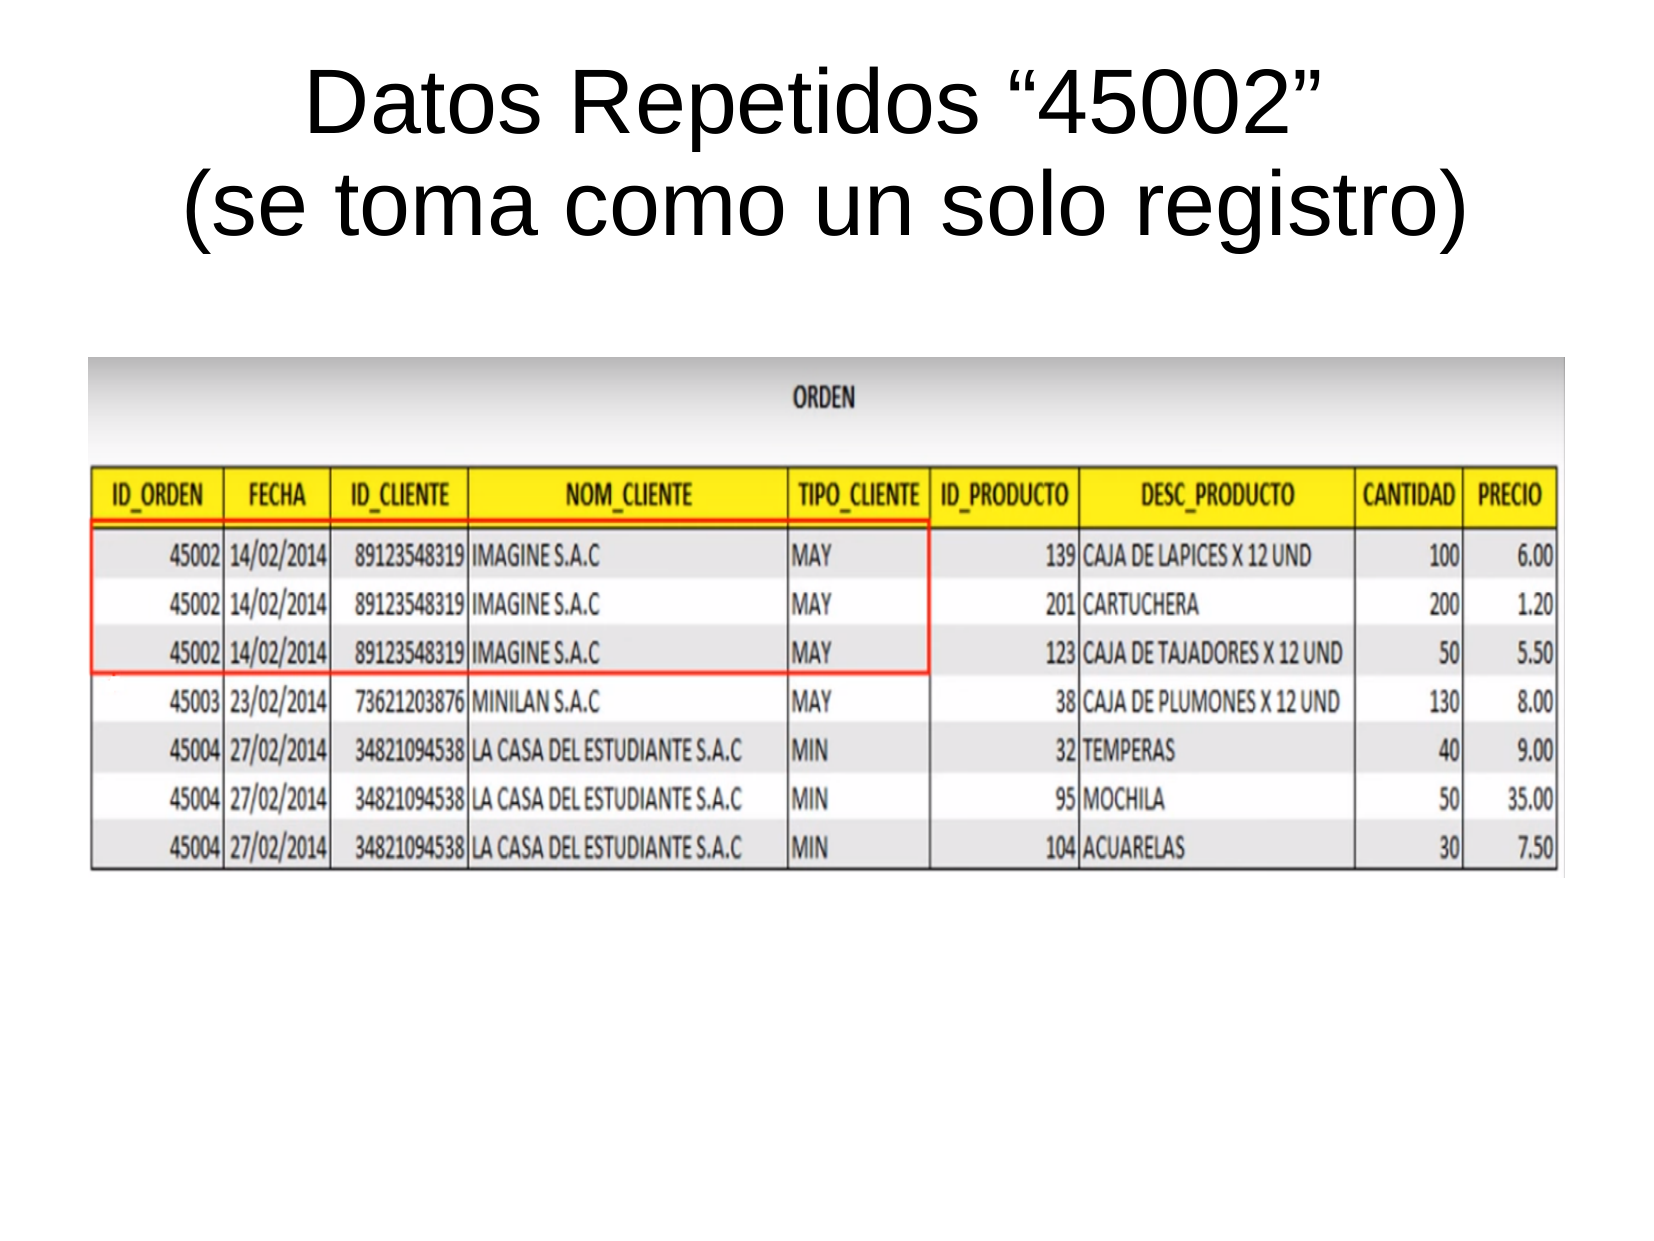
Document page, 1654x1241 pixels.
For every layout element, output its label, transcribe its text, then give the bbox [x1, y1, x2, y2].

picture [88, 357, 1565, 878]
title Datos Repetidos “45002” (se toma como un solo registro) [82, 49, 1571, 257]
